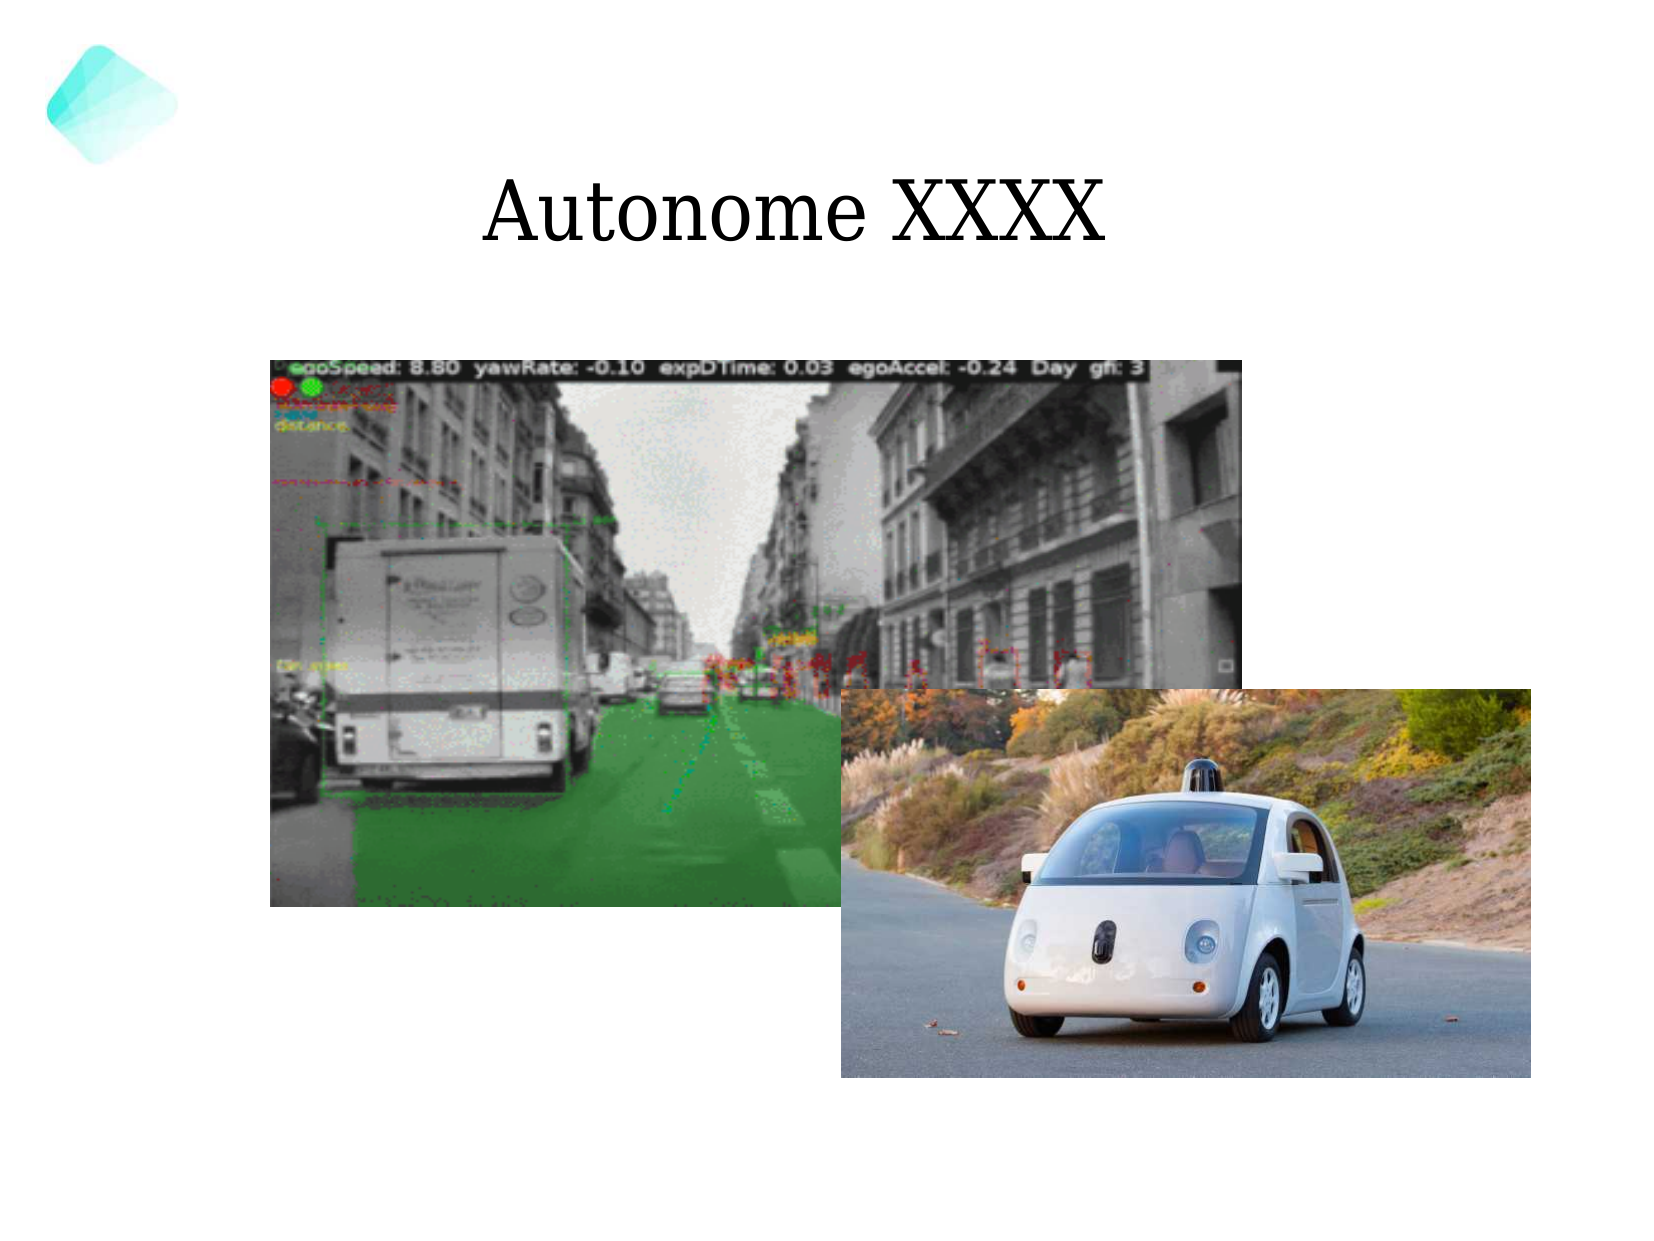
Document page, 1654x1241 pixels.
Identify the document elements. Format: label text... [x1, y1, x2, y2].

picture [270, 360, 1531, 1078]
text_box Autonome XXXX [468, 155, 1313, 364]
picture [45, 44, 181, 167]
